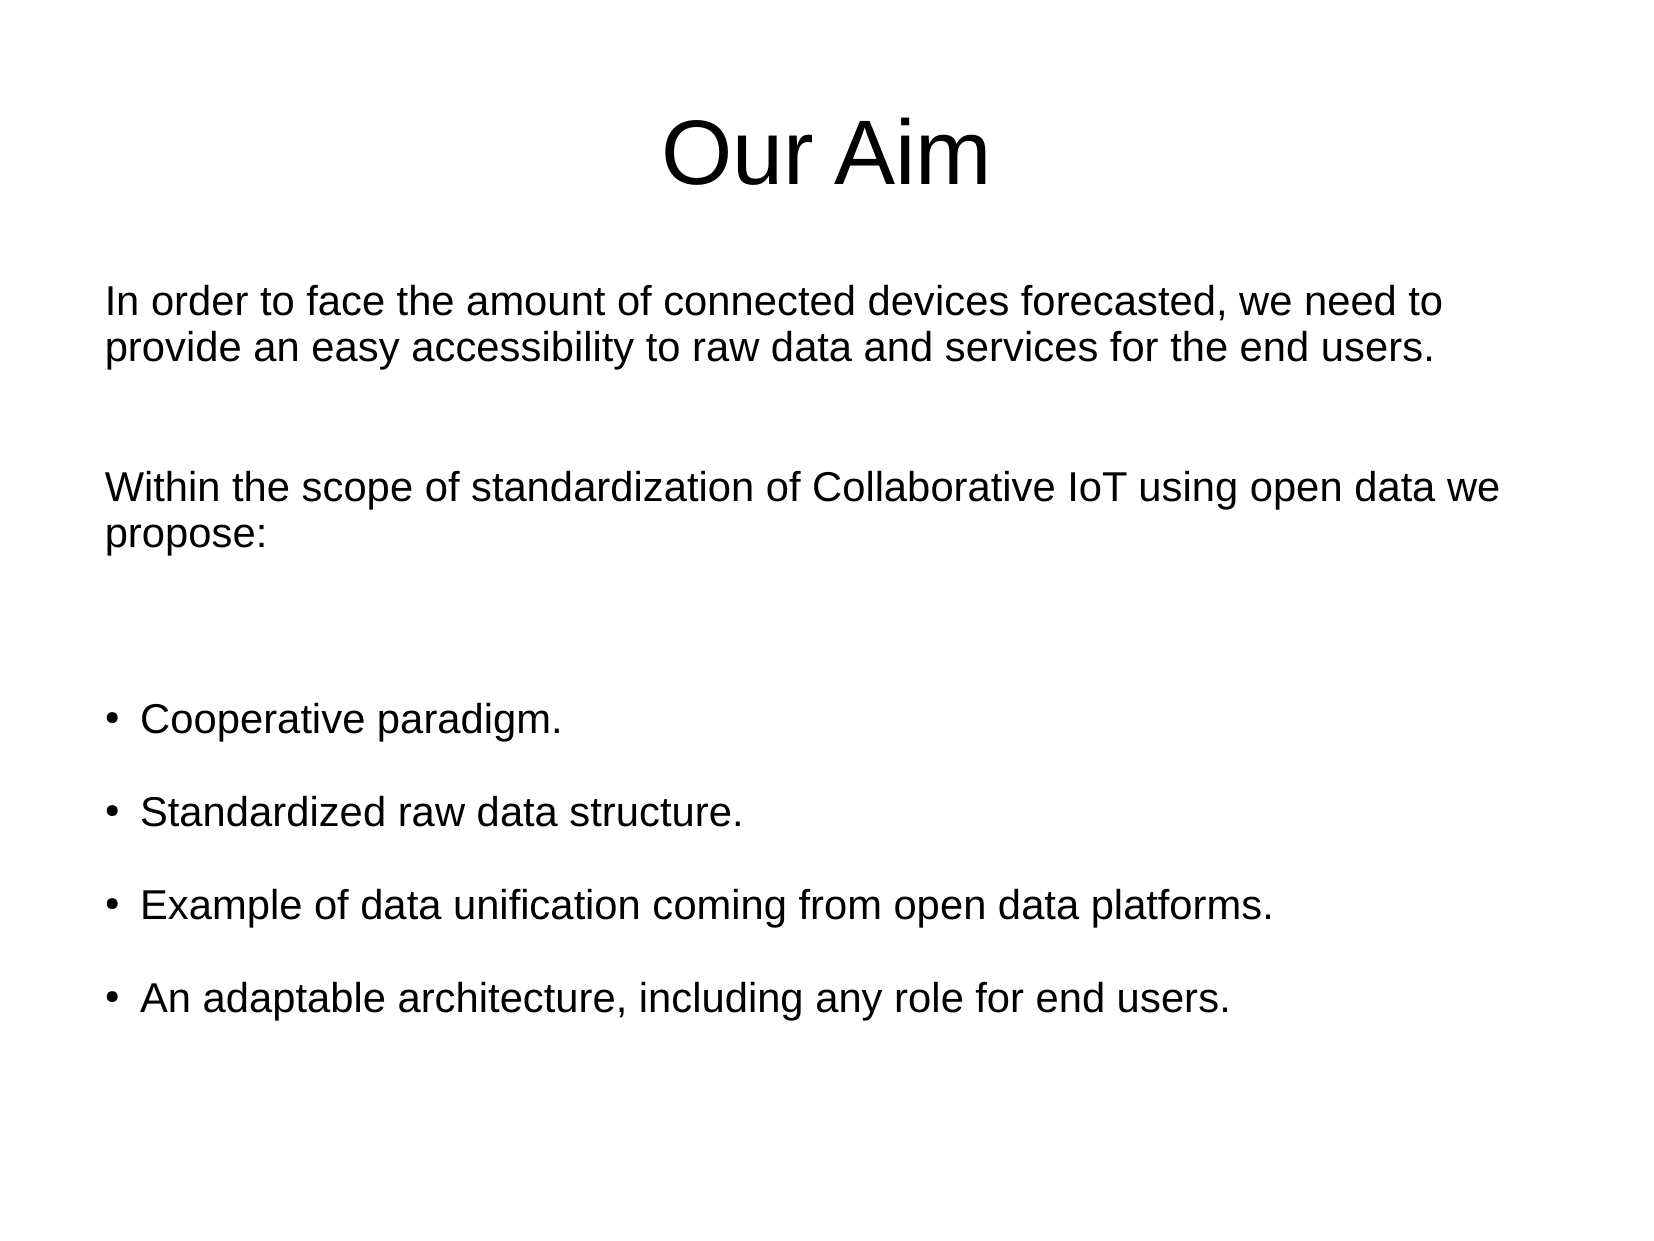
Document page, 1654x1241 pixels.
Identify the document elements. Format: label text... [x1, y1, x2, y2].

title Our Aim [82, 49, 1571, 257]
text_box In order to face the amount of connected devices forecasted, we need to provide an easy accessibility to raw data and services for the end users. Within the scope of standardization of Collaborative IoT using open data we propose: Cooperative paradigm. Standardized raw data structure. Example of data unification coming from open data platforms. An adaptable architecture, including any role for end users. [90, 270, 1531, 1173]
